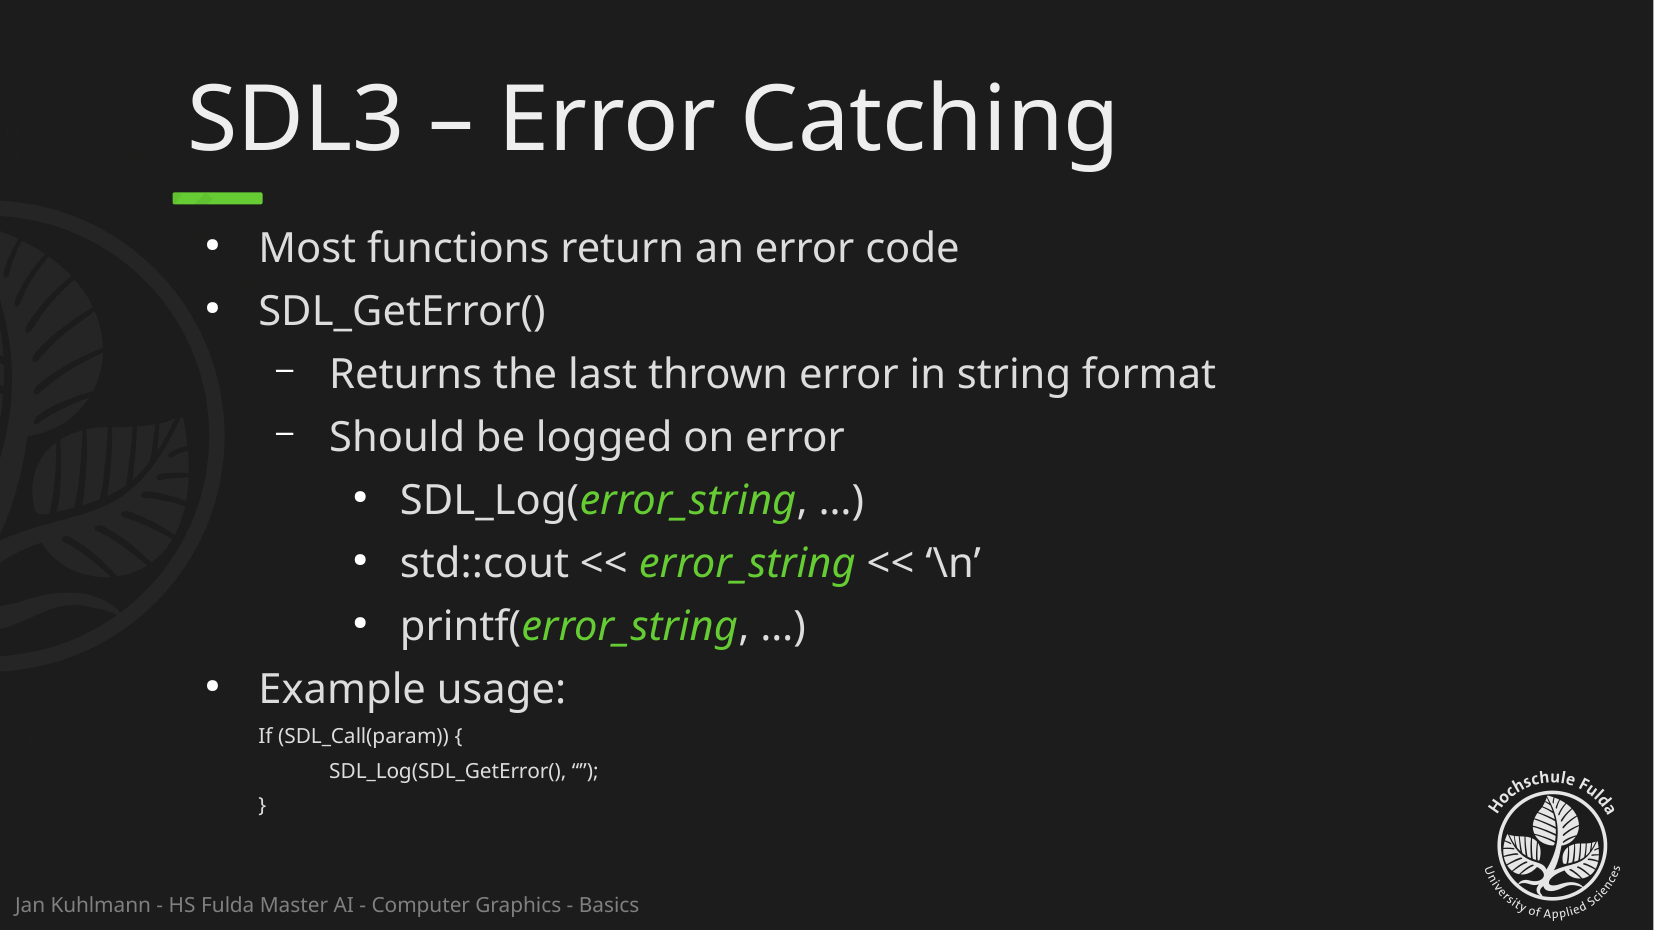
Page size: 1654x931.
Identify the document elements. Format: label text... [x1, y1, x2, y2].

picture [1485, 771, 1620, 921]
list Most functions return an error code SDL_GetError() Returns the last thrown error in string format Should be logged on error SDL_Log(error_string, …) std::cout << error_string << ‘\n’ printf(error_string, …) Example usage: If (SDL_Call(param)) { SDL_Log(SDL_GetError(), “”); } [187, 217, 1571, 826]
title SDL3 – Error Catching [187, 37, 1571, 193]
